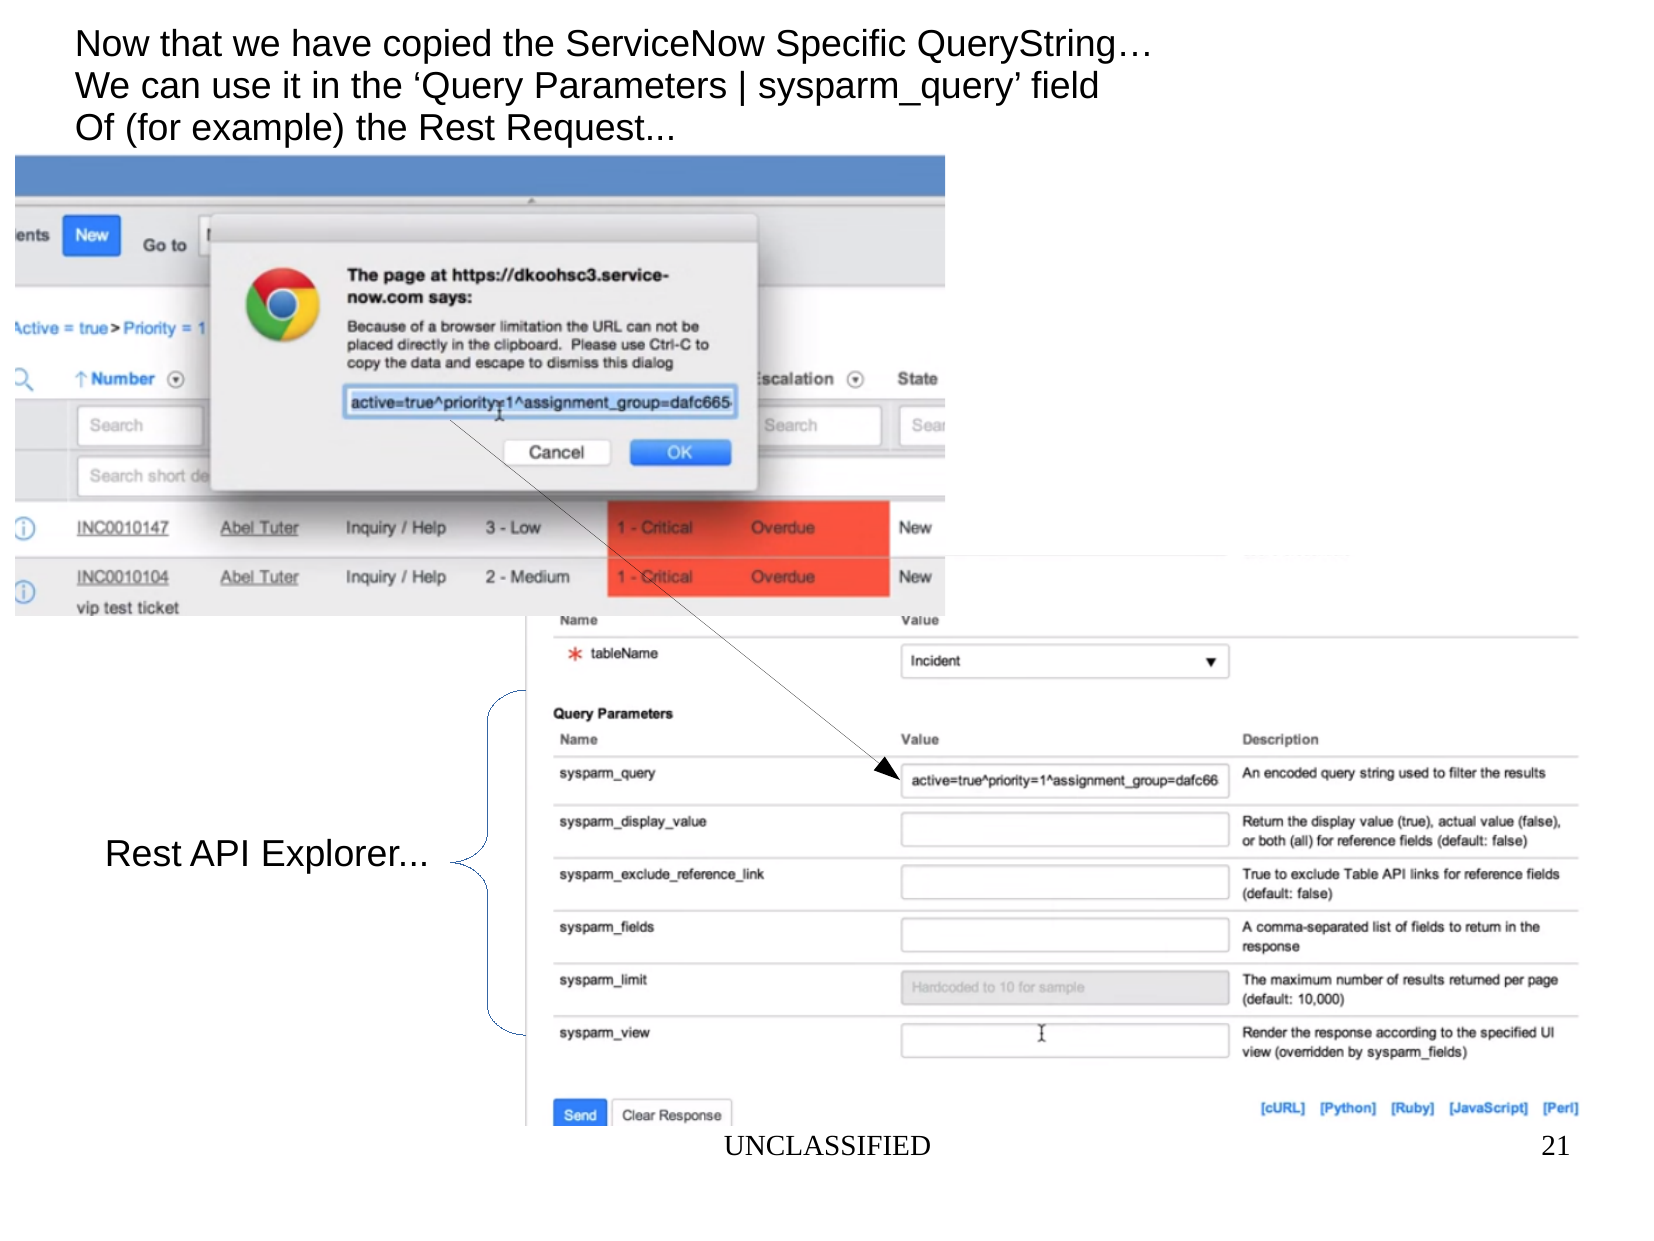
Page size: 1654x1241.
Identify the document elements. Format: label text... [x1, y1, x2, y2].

text_box Now that we have copied the ServiceNow Specific QueryString… We can use it in the ‘Query Parameters | sysparm_query’ field Of (for example) the Rest Request... [60, 15, 1231, 156]
text_box Rest API Explorer... [90, 825, 646, 882]
picture [15, 150, 1584, 1126]
